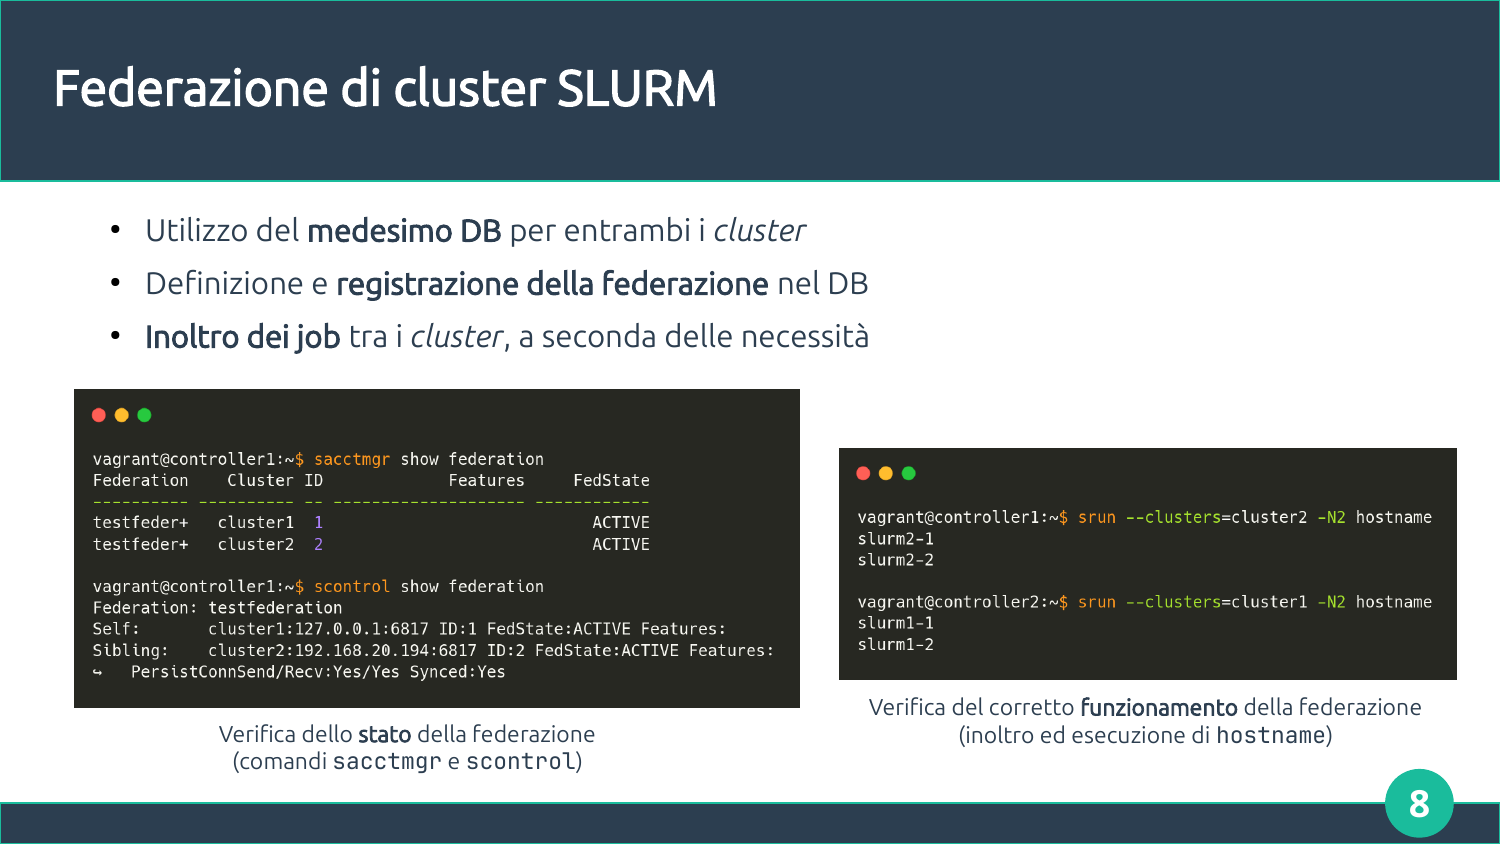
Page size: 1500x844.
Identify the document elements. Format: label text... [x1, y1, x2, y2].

title Federazione di cluster SLURM [53, 33, 1447, 141]
picture [74, 389, 800, 708]
picture [839, 448, 1457, 680]
text_box Verifica del corretto funzionamento della federazione (inoltro ed esecuzione di hostname) [854, 686, 1443, 758]
text_box Utilizzo del medesimo DB per entrambi i cluster Definizione e registrazione della federazione nel DB Inoltro dei job tra i cluster, a seconda delle necessità [95, 201, 1157, 365]
text_box Verifica dello stato della federazione (comandi sacctmgr e scontrol) [204, 713, 621, 785]
